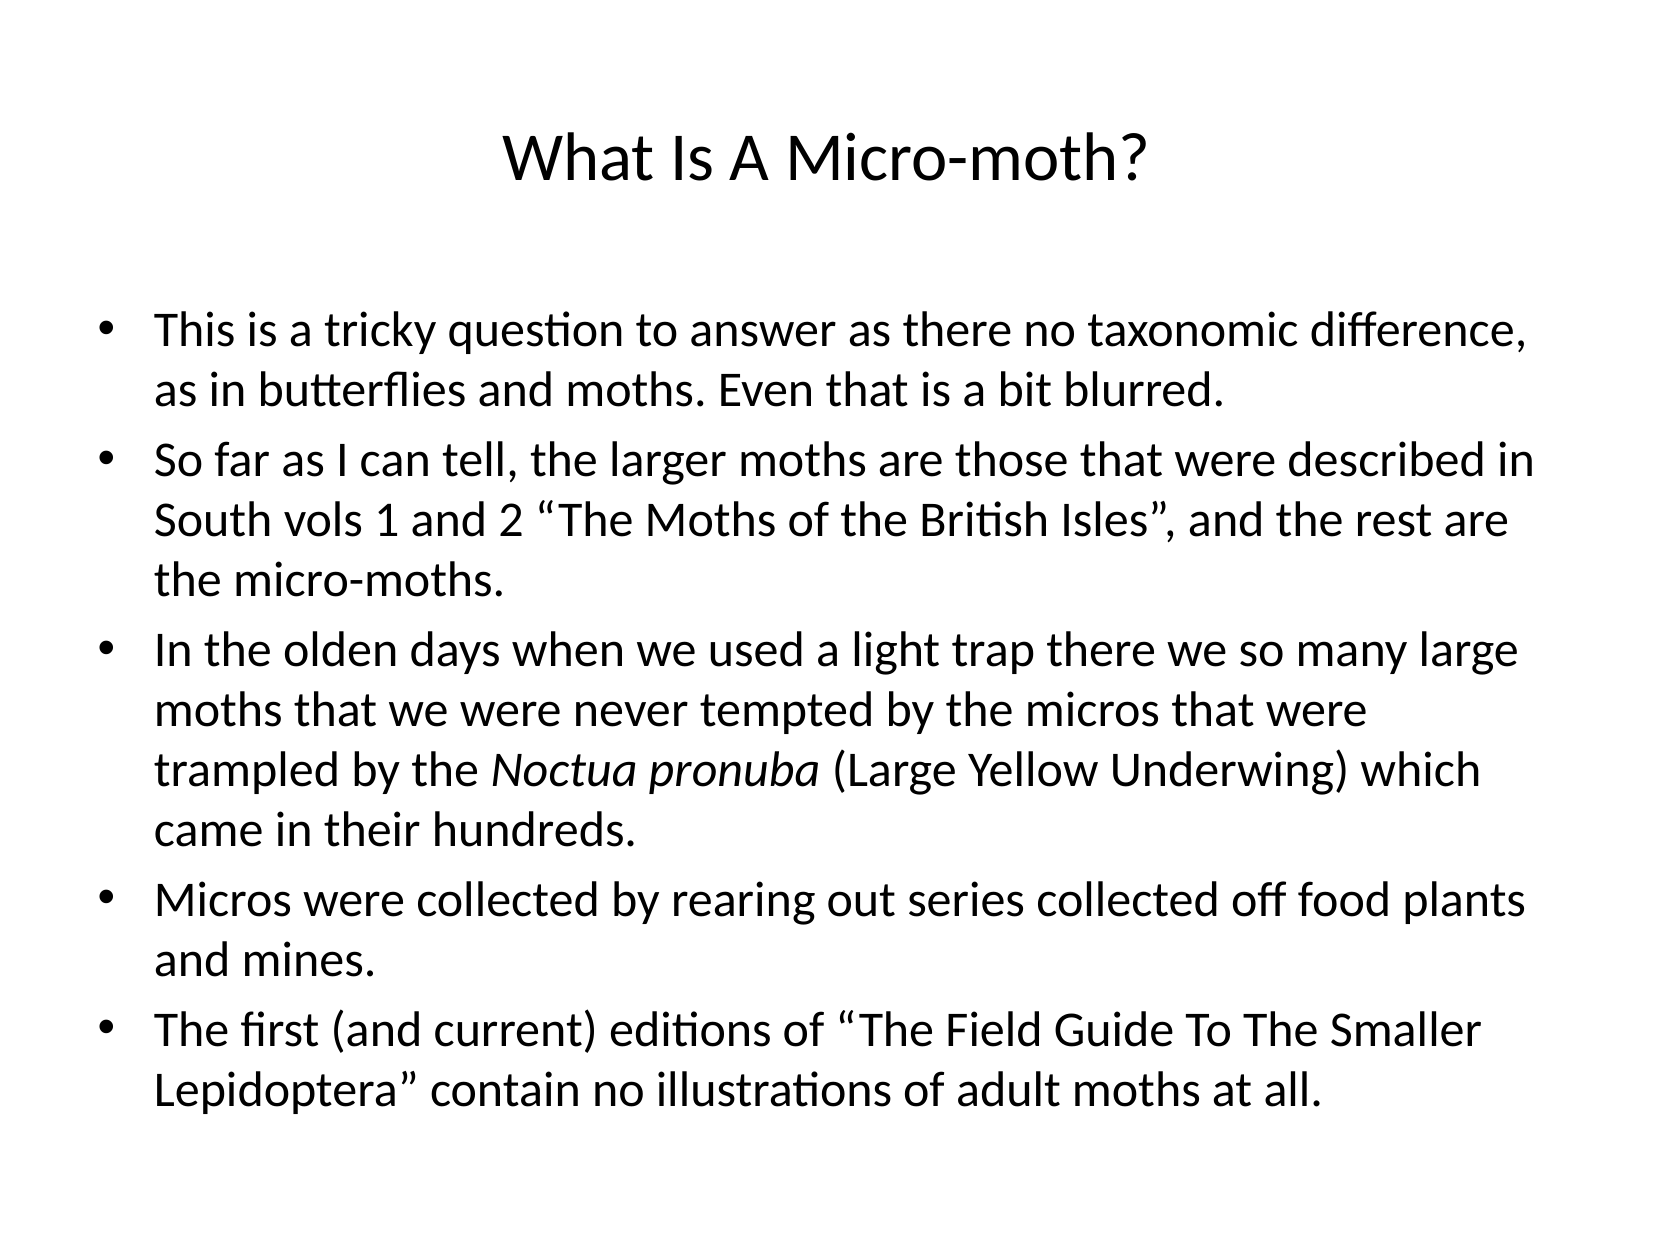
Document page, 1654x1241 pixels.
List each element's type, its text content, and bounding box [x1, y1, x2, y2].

list This is a tricky question to answer as there no taxonomic difference, as in butterflies and moths. Even that is a bit blurred. So far as I can tell, the larger moths are those that were described in South vols 1 and 2 “The Moths of the British Isles”, and the rest are the micro-moths. In the olden days when we used a light trap there we so many large moths that we were never tempted by the micros that were trampled by the Noctua pronuba (Large Yellow Underwing) which came in their hundreds. Micros were collected by rearing out series collected off food plants and mines. The first (and current) editions of “The Field Guide To The Smaller Lepidoptera” contain no illustrations of adult moths at all. [82, 289, 1571, 1108]
title What Is A Micro-moth? [82, 49, 1571, 257]
